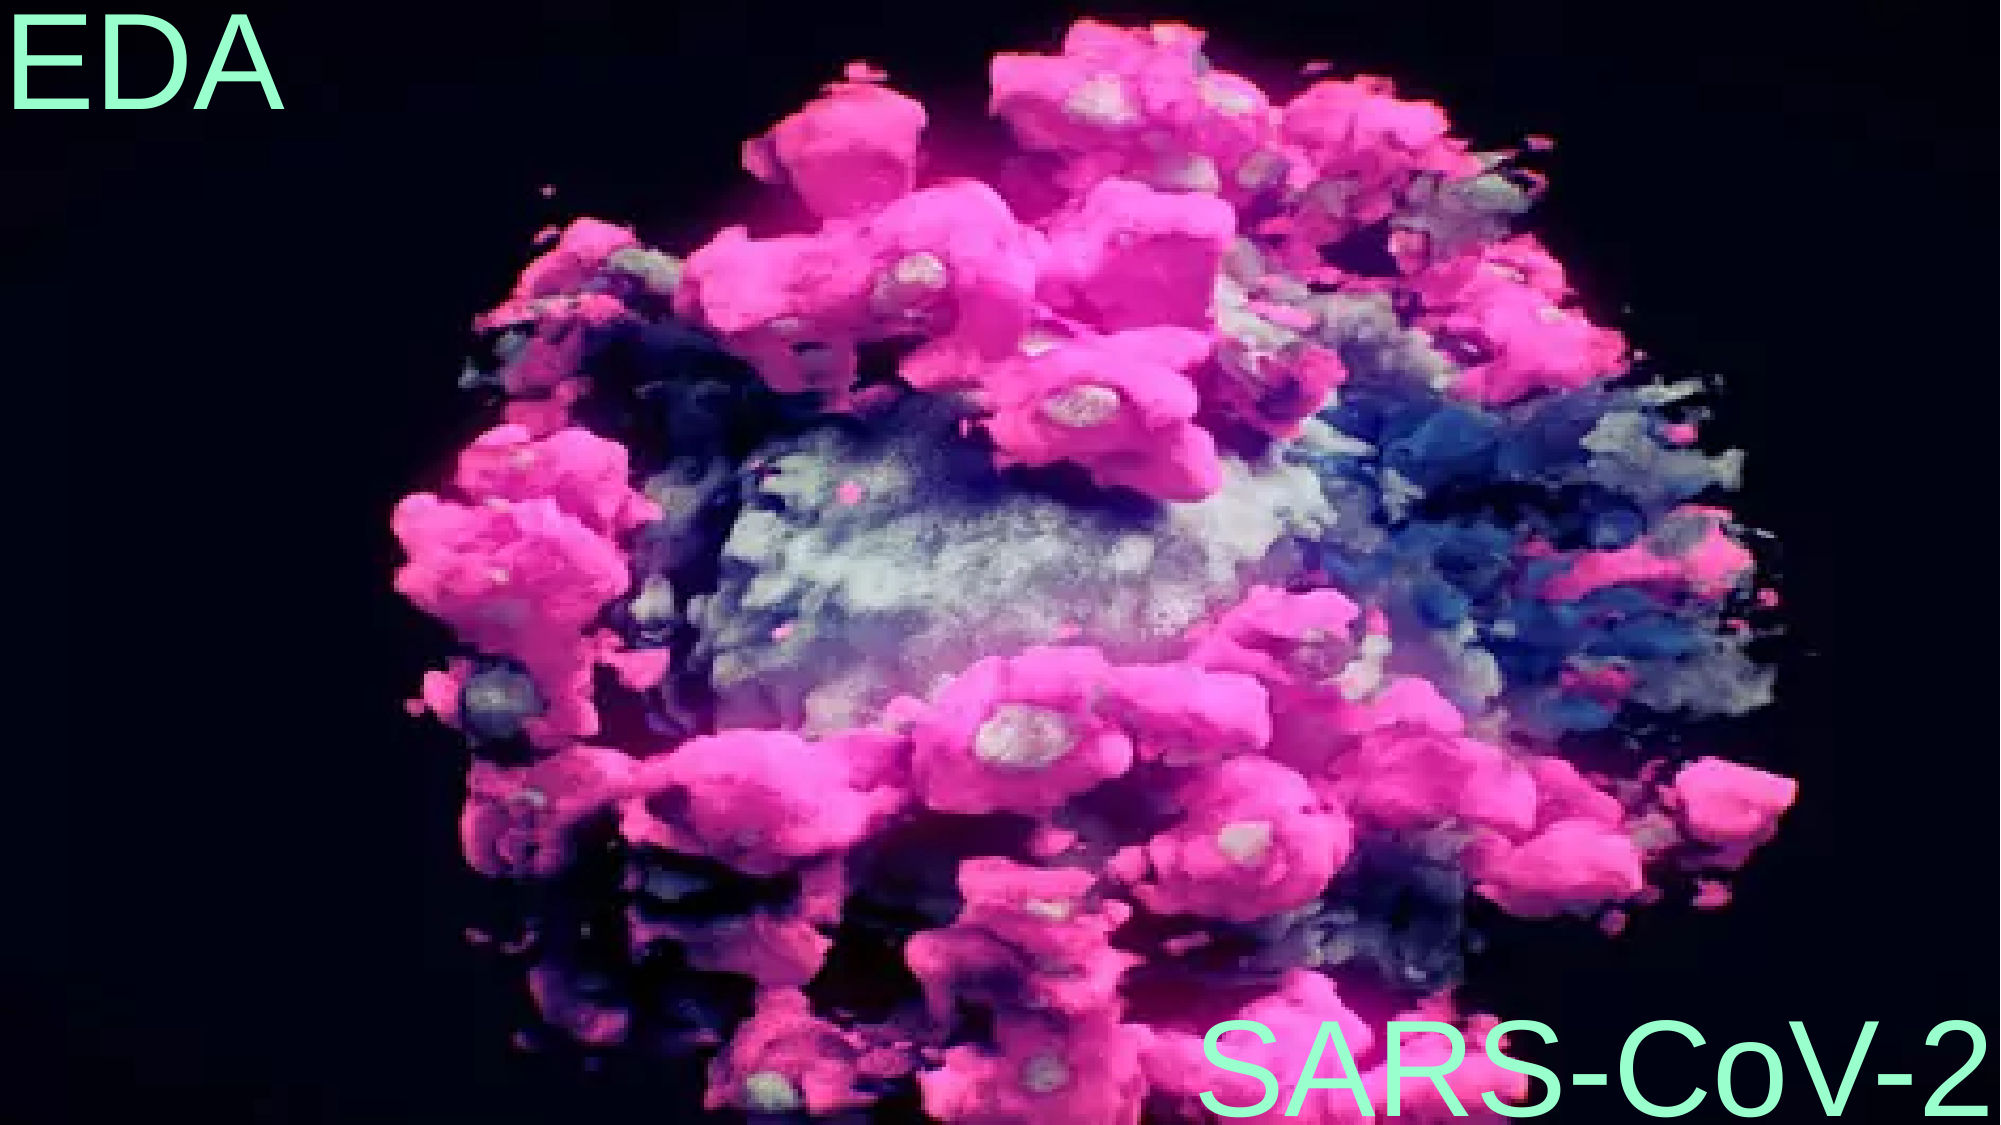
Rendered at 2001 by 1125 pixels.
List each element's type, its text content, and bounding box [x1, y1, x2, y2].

picture [0, 0, 2000, 1125]
text_box SARS-CoV-2 [1163, 971, 2000, 1125]
text_box EDA [0, 0, 308, 145]
